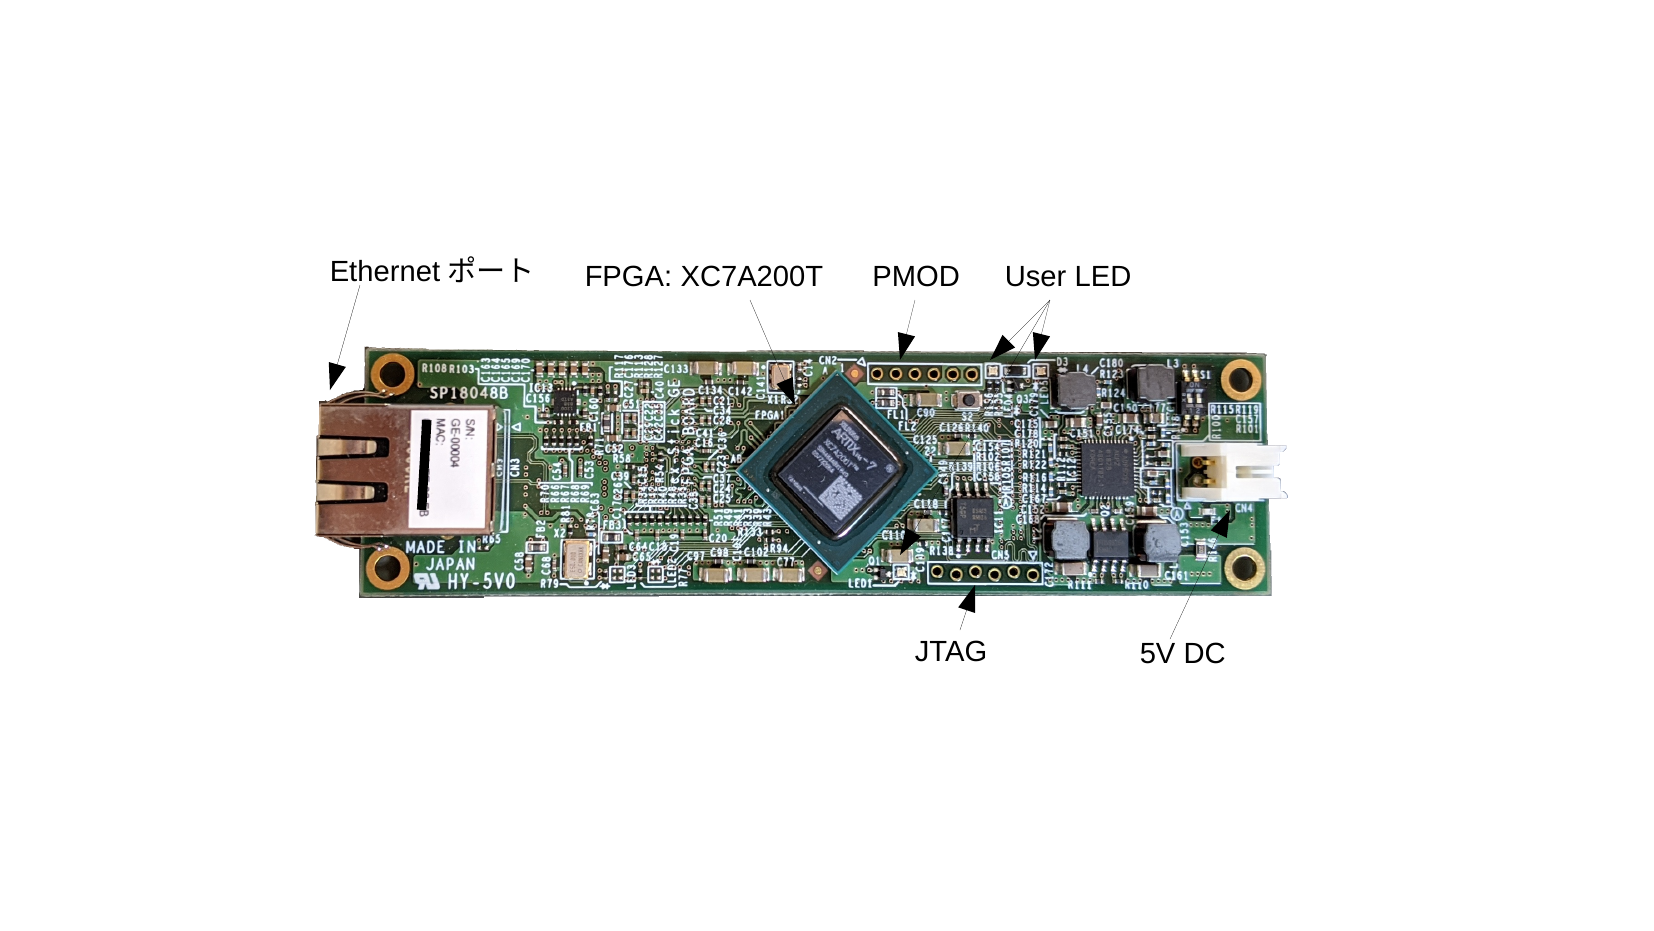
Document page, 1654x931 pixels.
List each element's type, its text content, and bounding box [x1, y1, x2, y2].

text_box 5V DC [1125, 630, 1241, 678]
picture [1032, 308, 1047, 333]
text_box JTAG [900, 627, 1003, 676]
picture [255, 299, 1336, 640]
text_box User LED [990, 252, 1147, 301]
text_box FPGA: XC7A200T [570, 252, 839, 301]
text_box PMOD [857, 252, 976, 301]
text_box Ethernetポート [315, 240, 550, 298]
